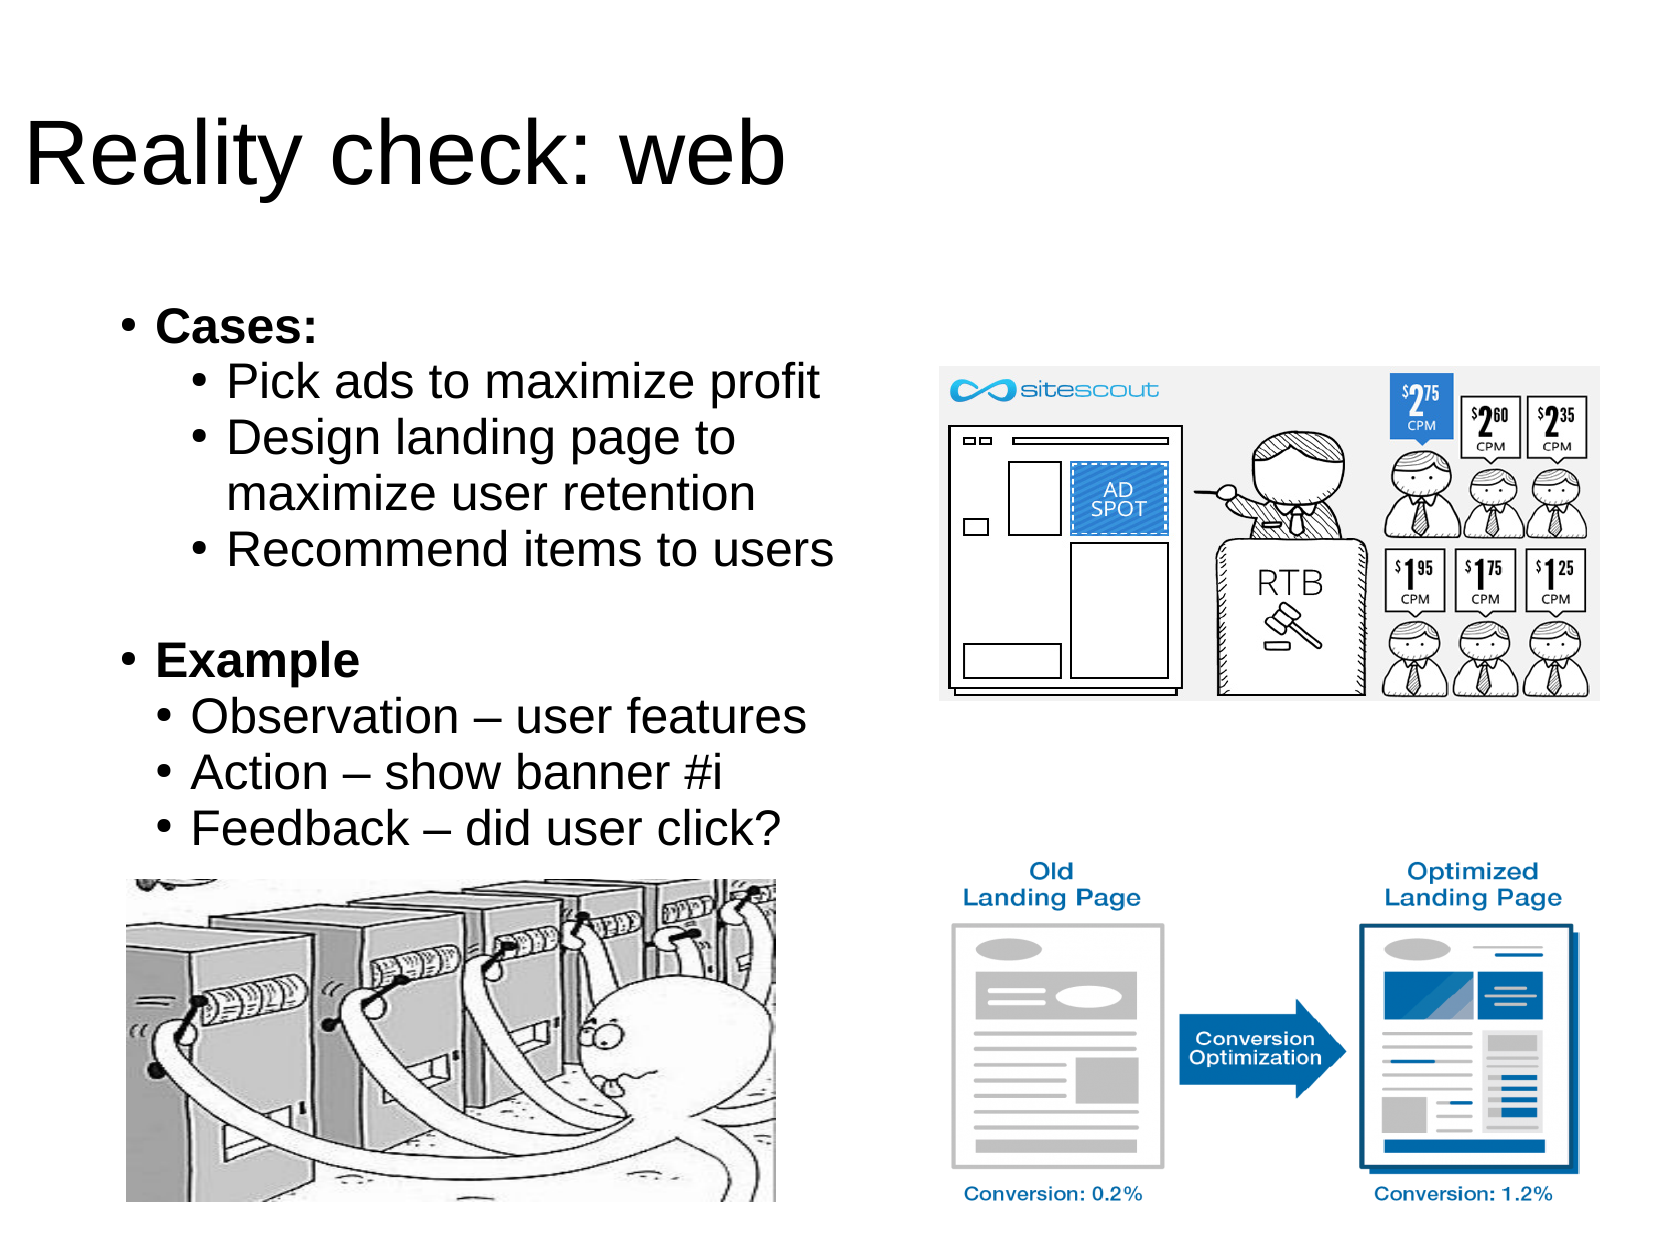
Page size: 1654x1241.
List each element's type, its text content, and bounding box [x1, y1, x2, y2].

picture [126, 981, 776, 1202]
picture [939, 366, 1600, 701]
text_box Cases: Pick ads to maximize profit Design landing page to maximize user retention Recommend items to users Example Observation – user features Action – show banner #i Feedback – did user click? [104, 290, 853, 981]
picture [940, 852, 1601, 1233]
title Reality check: web [23, 49, 1512, 257]
